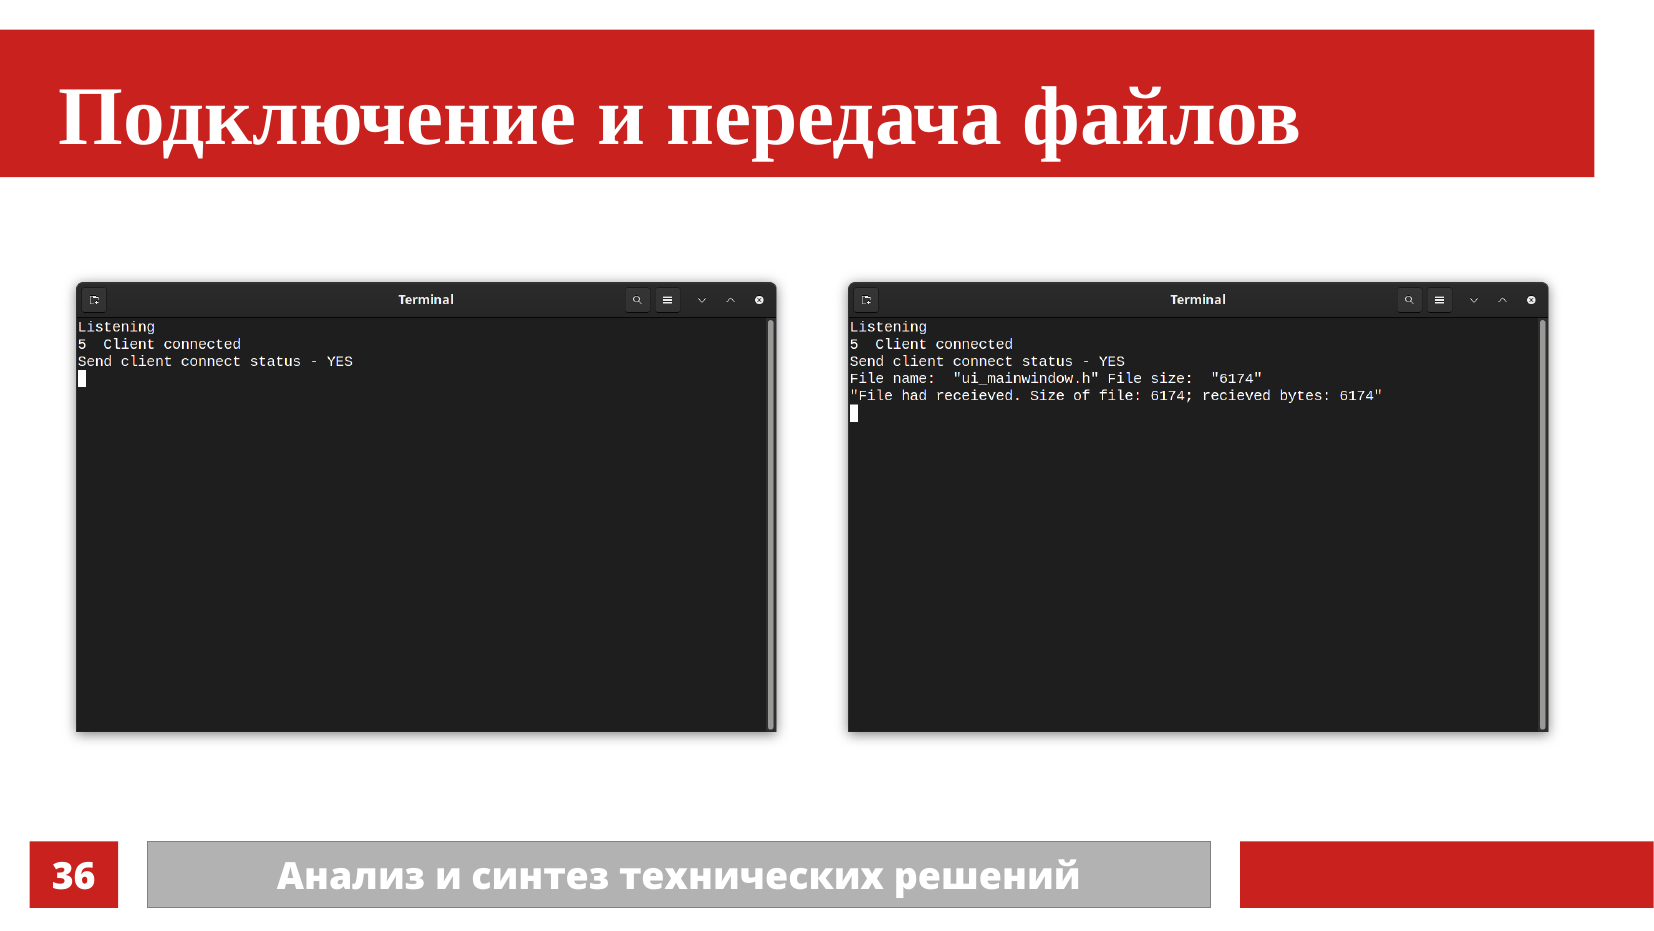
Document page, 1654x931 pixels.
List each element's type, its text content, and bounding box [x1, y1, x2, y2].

picture [830, 266, 1566, 753]
title Подключение и передача файлов [59, 44, 1595, 163]
picture [58, 266, 794, 753]
